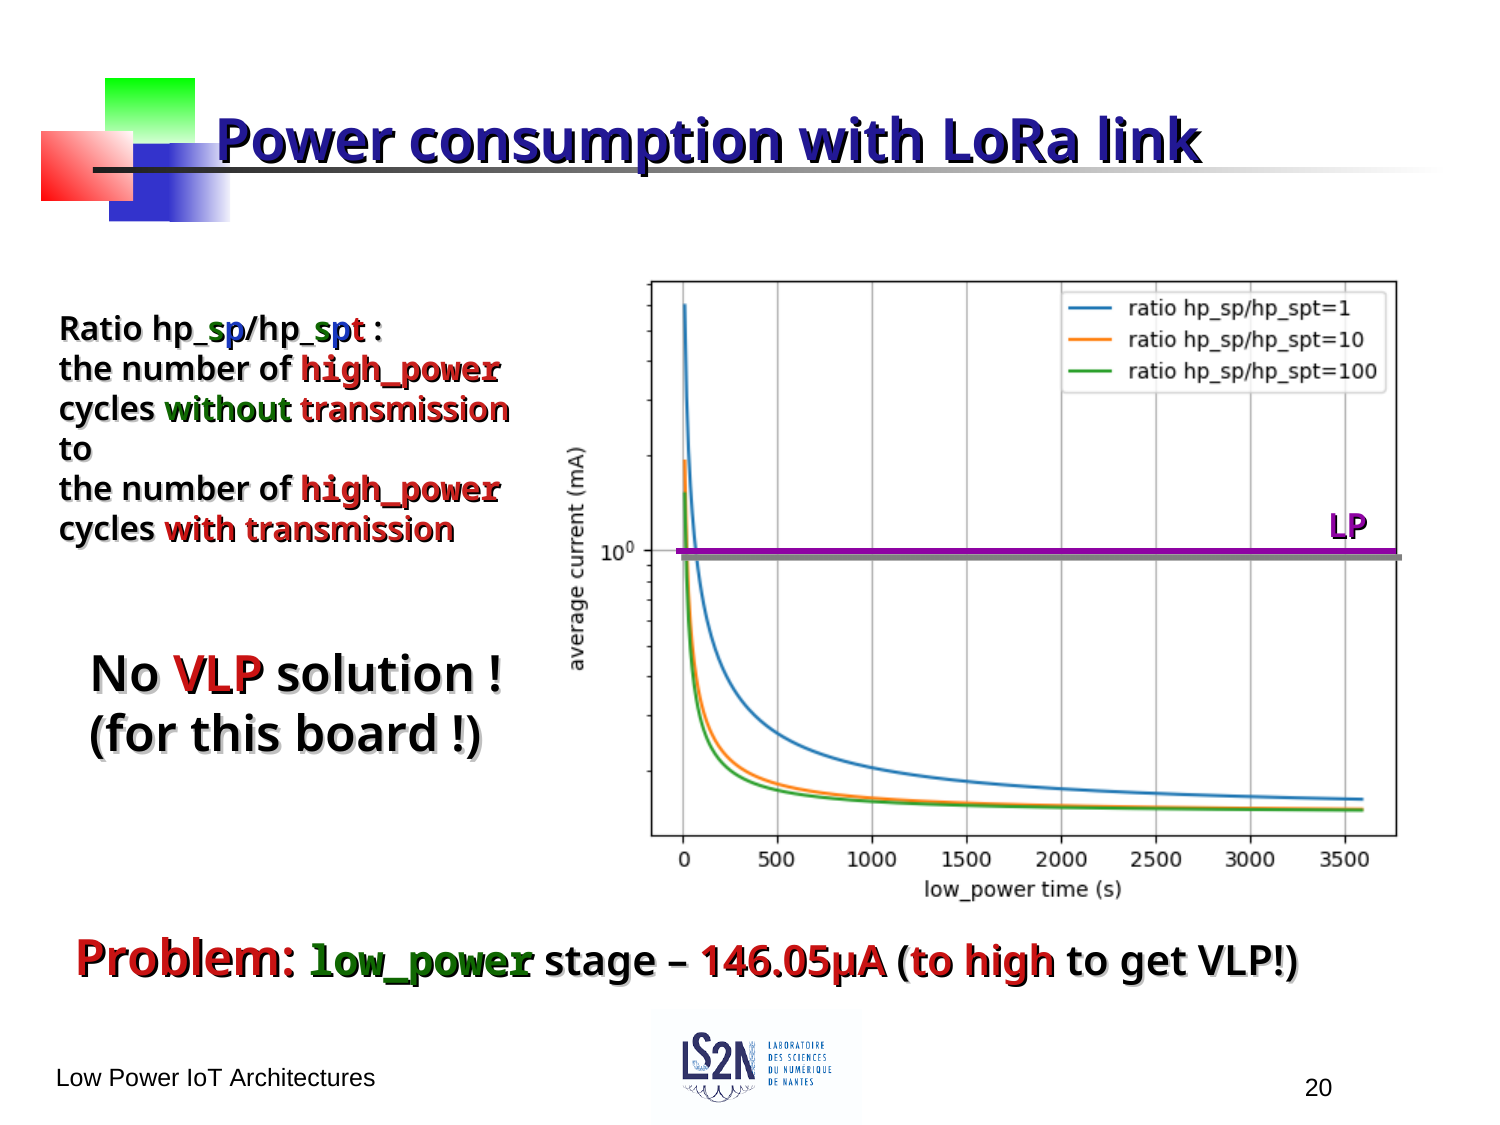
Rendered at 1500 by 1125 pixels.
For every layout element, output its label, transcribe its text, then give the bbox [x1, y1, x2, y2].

title Power consumption with LoRa link [199, 94, 1486, 180]
picture [531, 194, 1492, 915]
text_box No VLP solution ! (for this board !) [75, 634, 532, 770]
text_box Problem: low_power stage – 146.05µA (to high to get VLP!) [60, 917, 1366, 1043]
text_box LP [1313, 496, 1427, 552]
picture [651, 1043, 862, 1125]
text_box Ratio hp_sp/hp_spt : the number of high_power cycles without transmission to the number of high_power cycles with transmission [43, 300, 584, 635]
